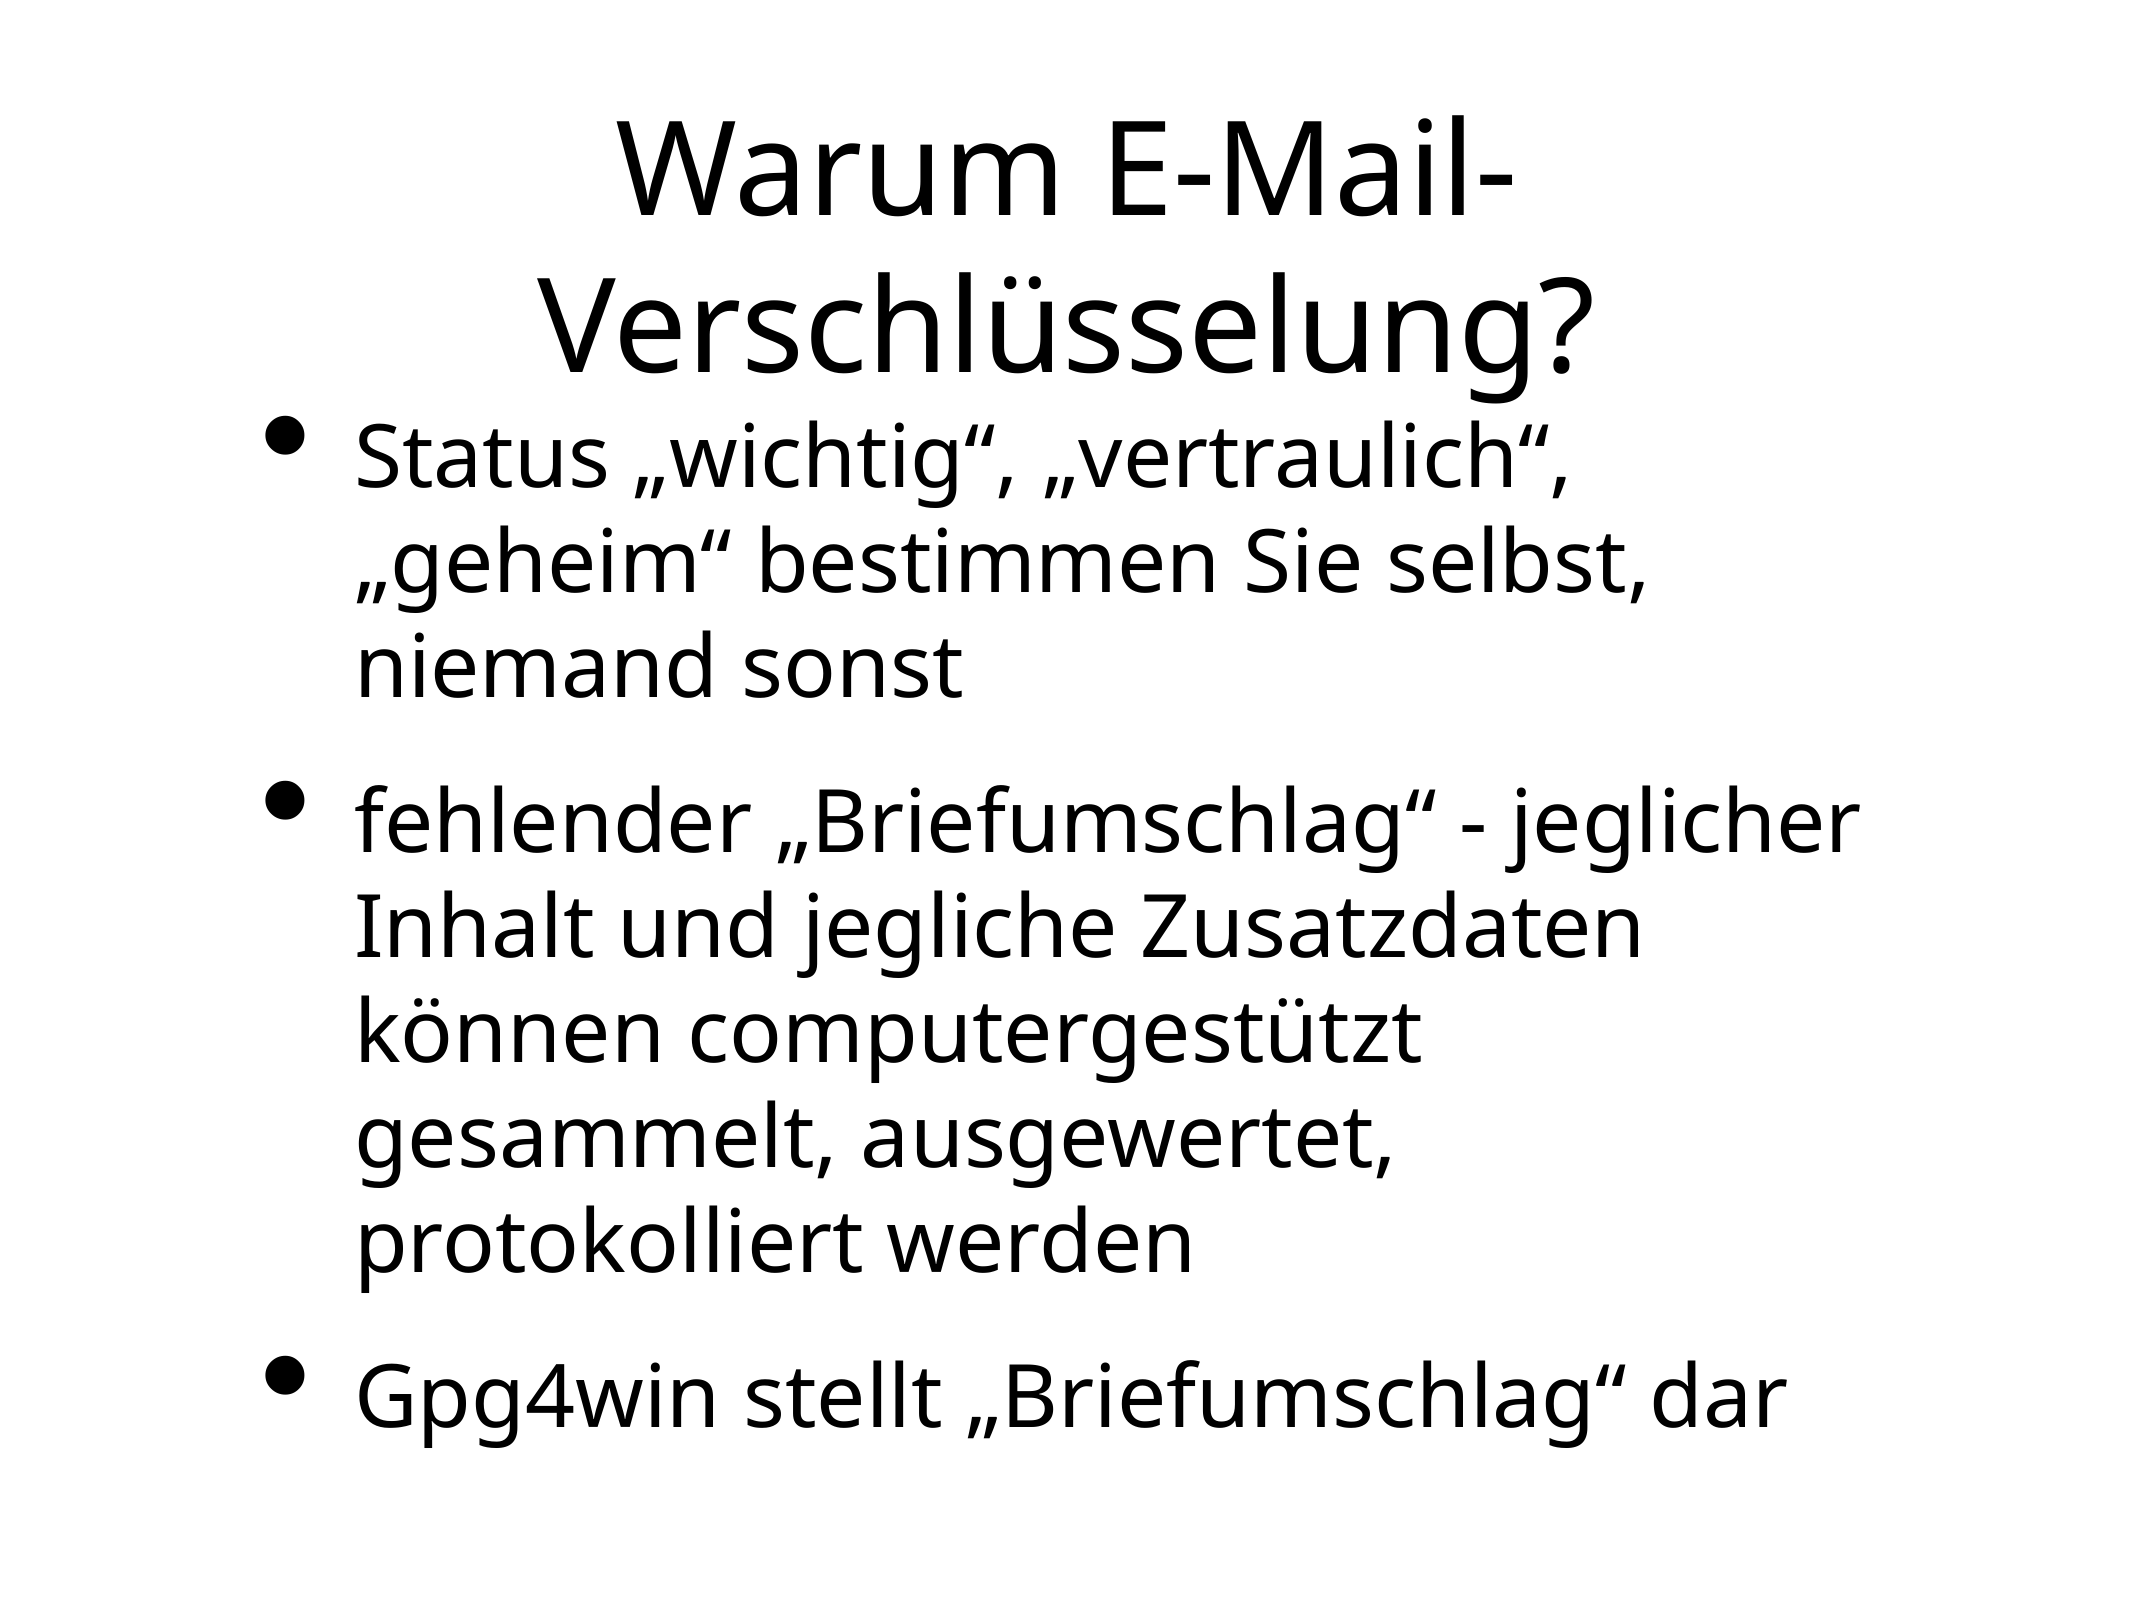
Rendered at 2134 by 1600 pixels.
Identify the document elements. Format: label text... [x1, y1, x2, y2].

list Status „wichtig“, „vertraulich“, „geheim“ bestimmen Sie selbst, niemand sonst fehlender „Briefumschlag“ - jeglicher Inhalt und jegliche Zusatzdaten können computergestützt gesammelt, ausgewertet, protokolliert werden Gpg4win stellt „Briefumschlag“ dar [208, 454, 1925, 1392]
title Warum E-Mail-Verschlüsselung? [208, 41, 1925, 442]
